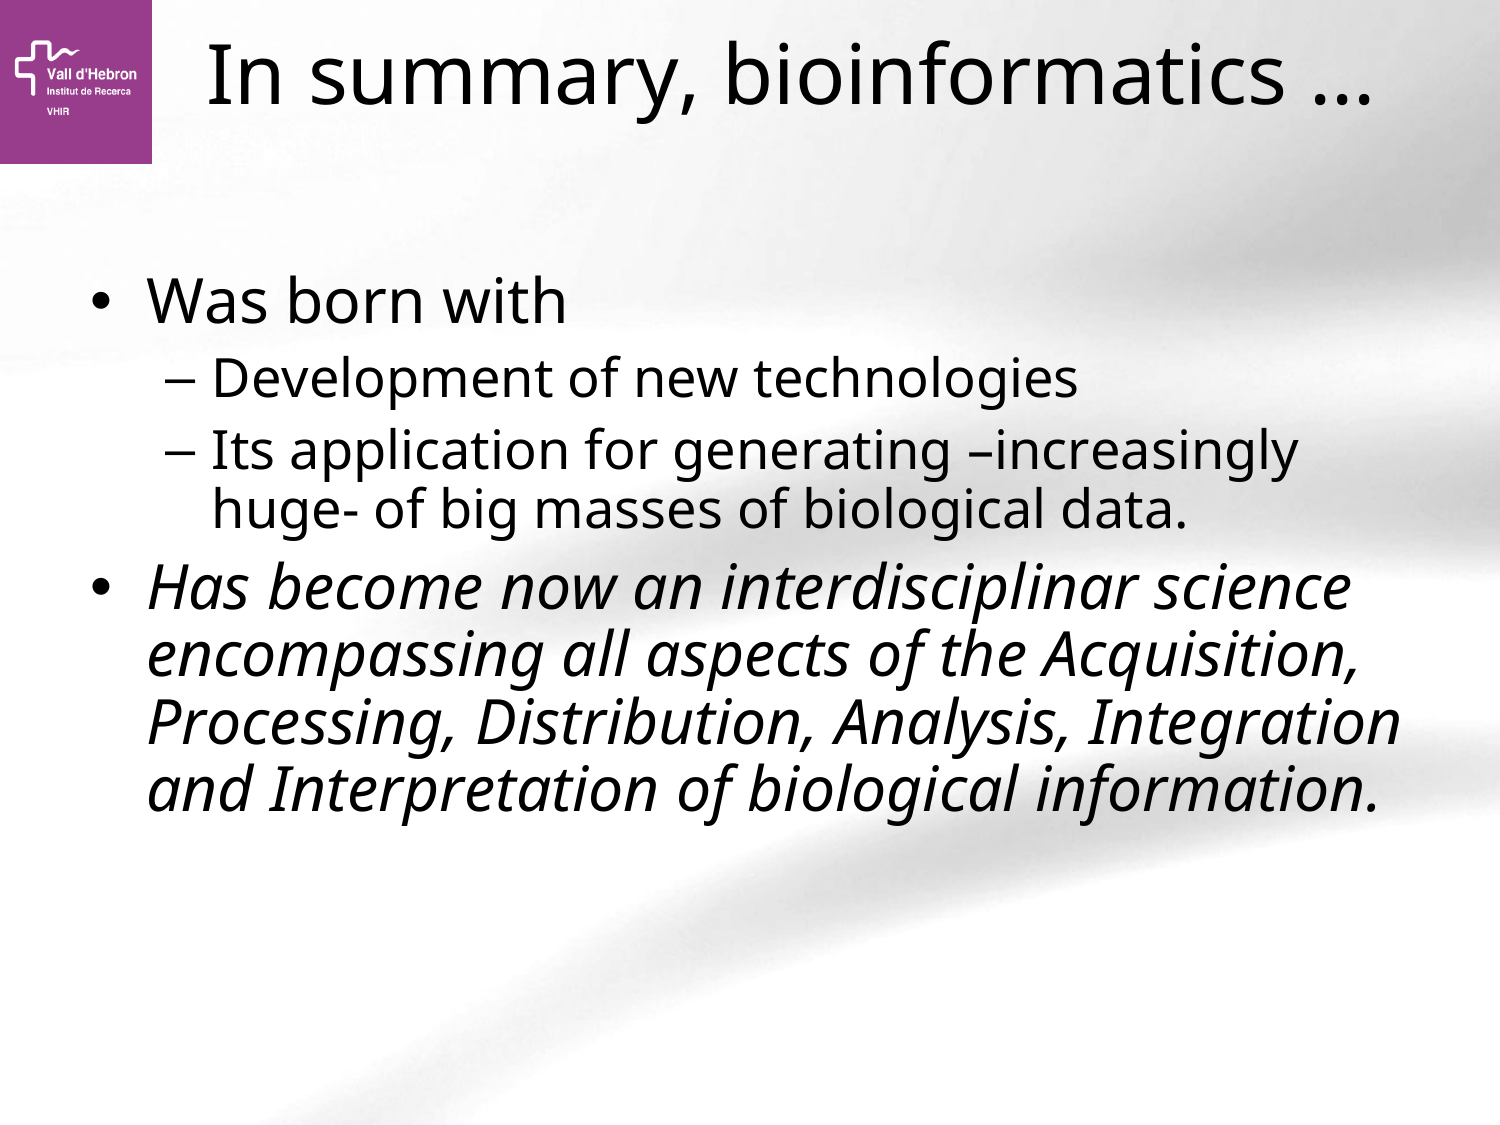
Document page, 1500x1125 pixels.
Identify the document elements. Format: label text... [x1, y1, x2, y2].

text_box In summary, bioinformatics ... [154, 13, 1430, 201]
picture [0, 0, 1500, 1125]
text_box Was born with Development of new technologies Its application for generating –increasingly huge- of big masses of biological data. Has become now an interdisciplinar science encompassing all aspects of the Acquisition, Processing, Distribution, Analysis, Integration and Interpretation of biological information. [75, 262, 1426, 1005]
